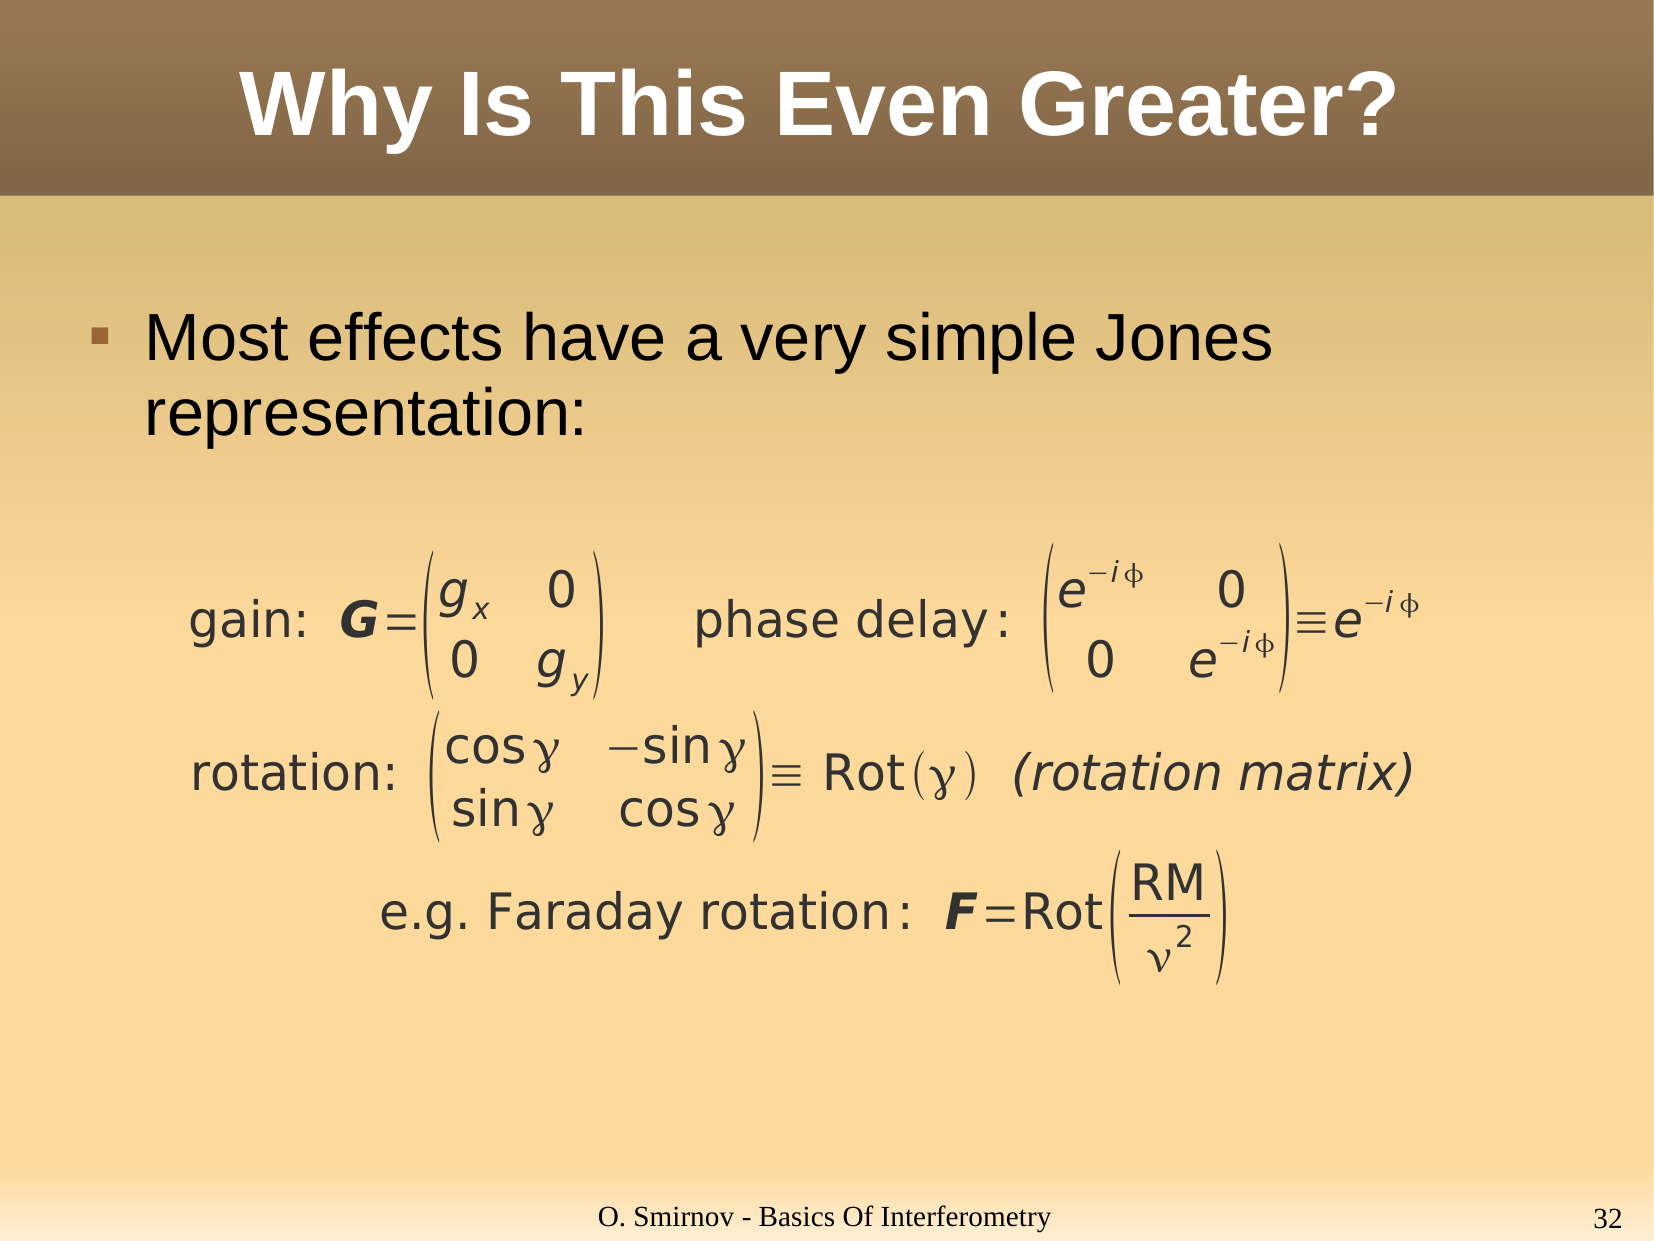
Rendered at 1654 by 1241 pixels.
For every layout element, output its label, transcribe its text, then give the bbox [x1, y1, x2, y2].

picture [0, 0, 1654, 1241]
title Why Is This Even Greater? [76, 0, 1565, 208]
list Most effects have a very simple Jones representation: [73, 300, 1563, 1241]
